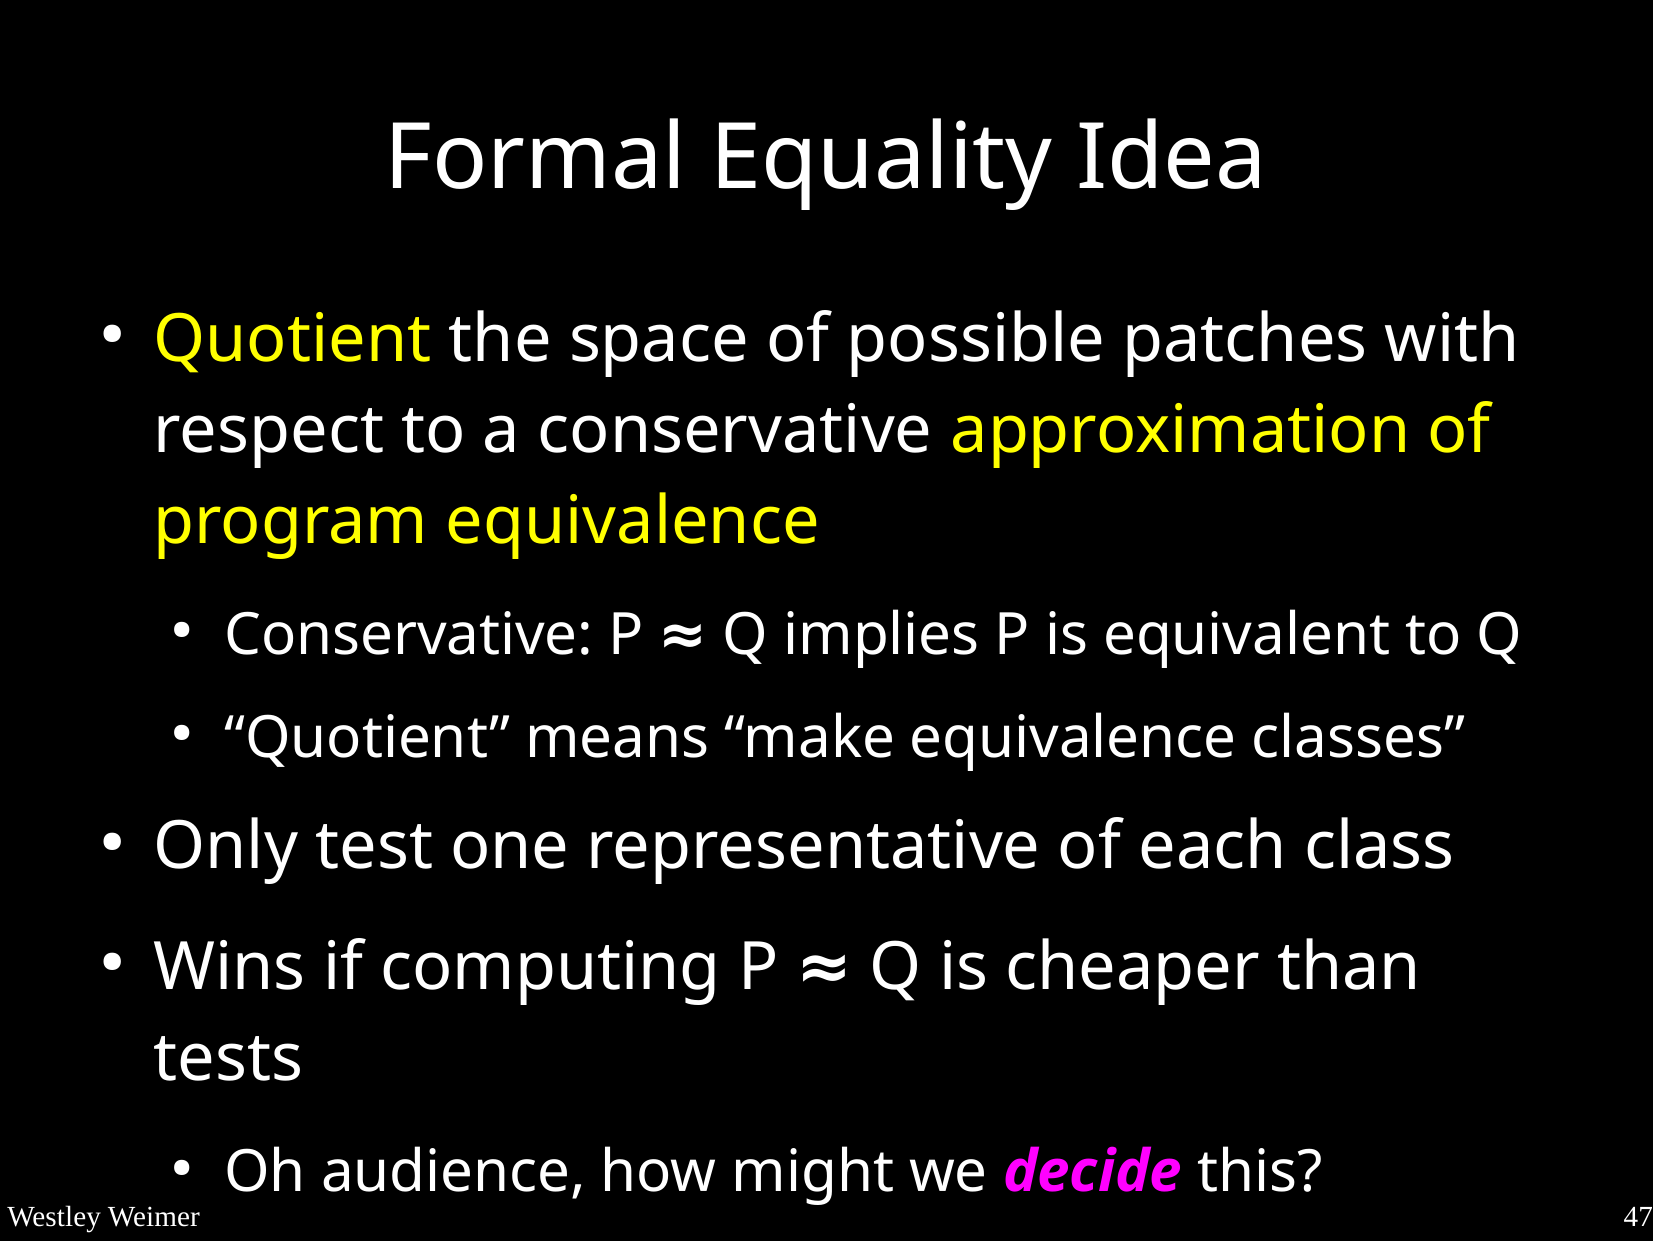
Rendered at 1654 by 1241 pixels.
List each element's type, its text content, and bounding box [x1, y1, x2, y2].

list Quotient the space of possible patches with respect to a conservative approximation of program equivalence Conservative: P ≈ Q implies P is equivalent to Q “Quotient” means “make equivalence classes” Only test one representative of each class Wins if computing P ≈ Q is cheaper than tests Oh audience, how might we decide this? Formal semantics (dead code, instruction sched.) [82, 290, 1571, 1129]
title Formal Equality Idea [82, 49, 1571, 257]
